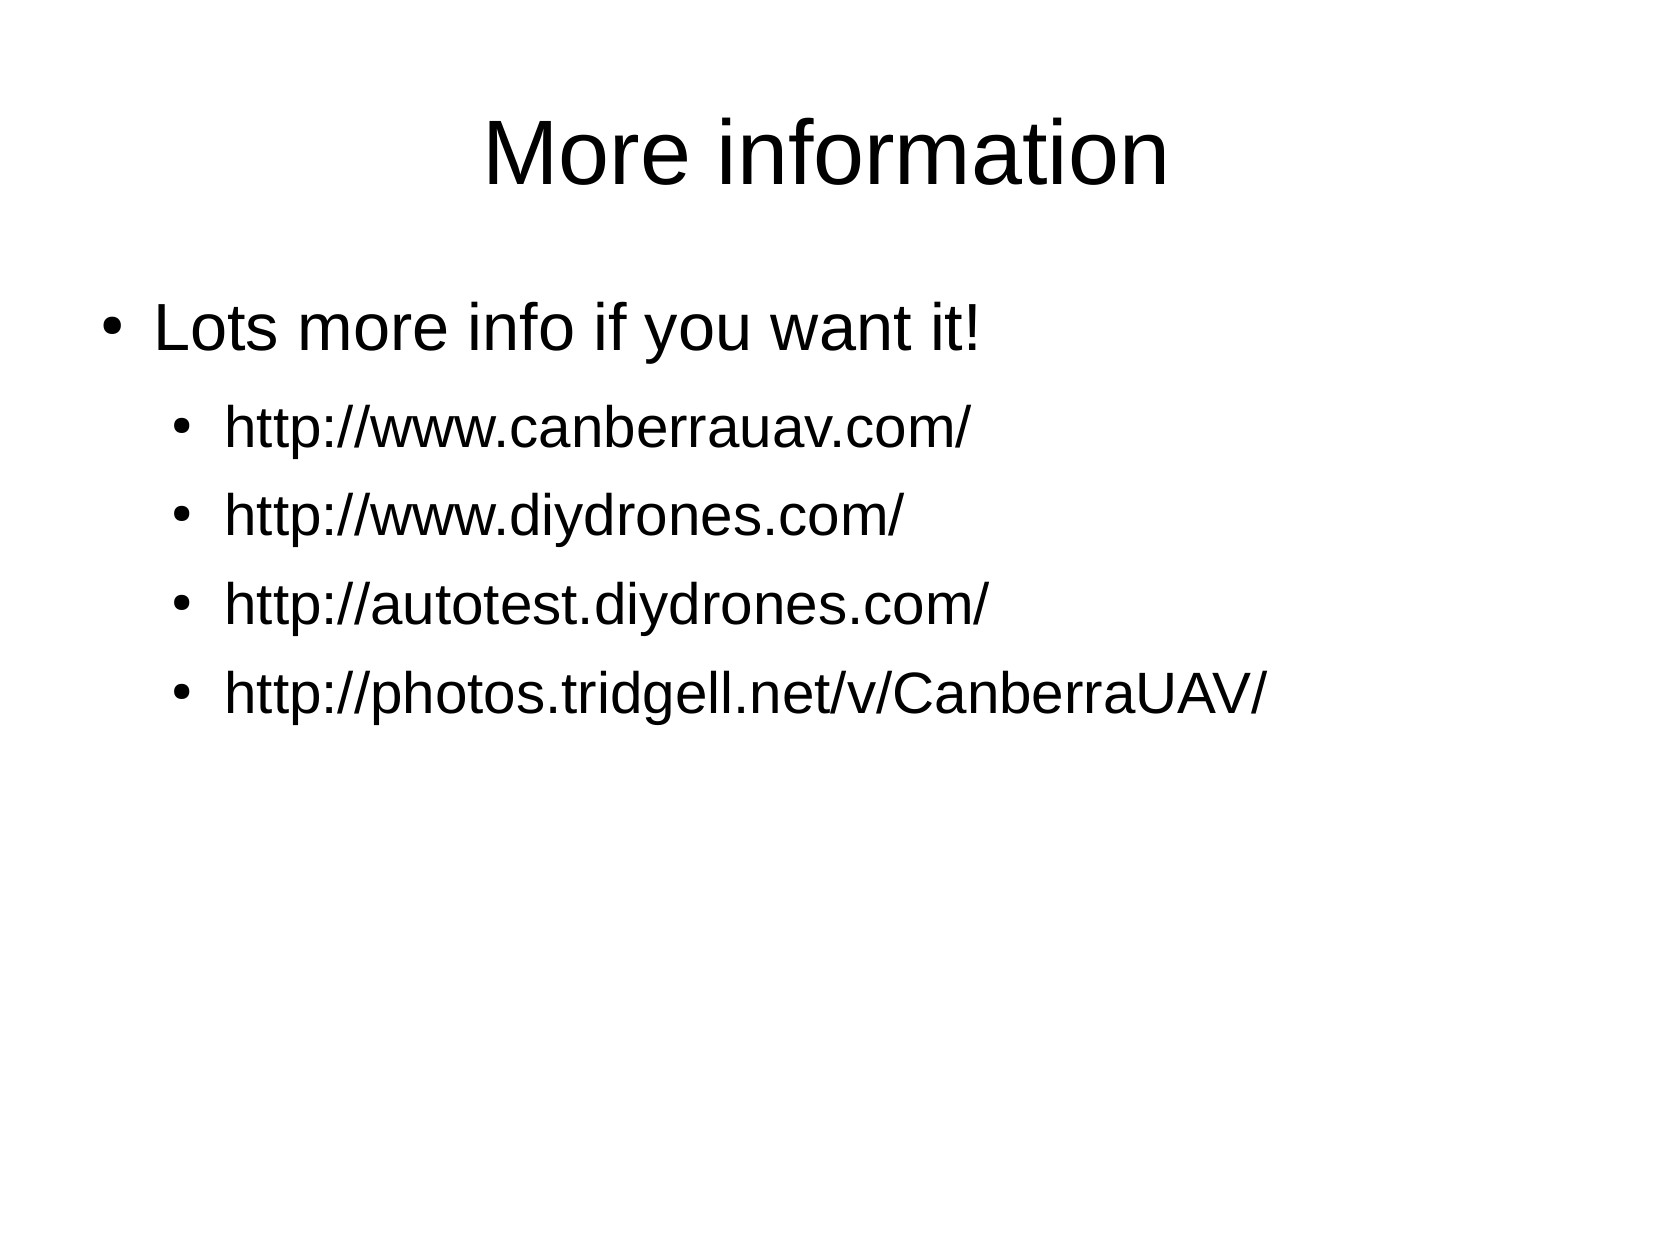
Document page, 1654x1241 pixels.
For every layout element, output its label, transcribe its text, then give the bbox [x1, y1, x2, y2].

title More information [82, 49, 1571, 257]
list Lots more info if you want it! http://www.canberrauav.com/ http://www.diydrones.com/ http://autotest.diydrones.com/ http://photos.tridgell.net/v/CanberraUAV/ [82, 290, 1571, 827]
